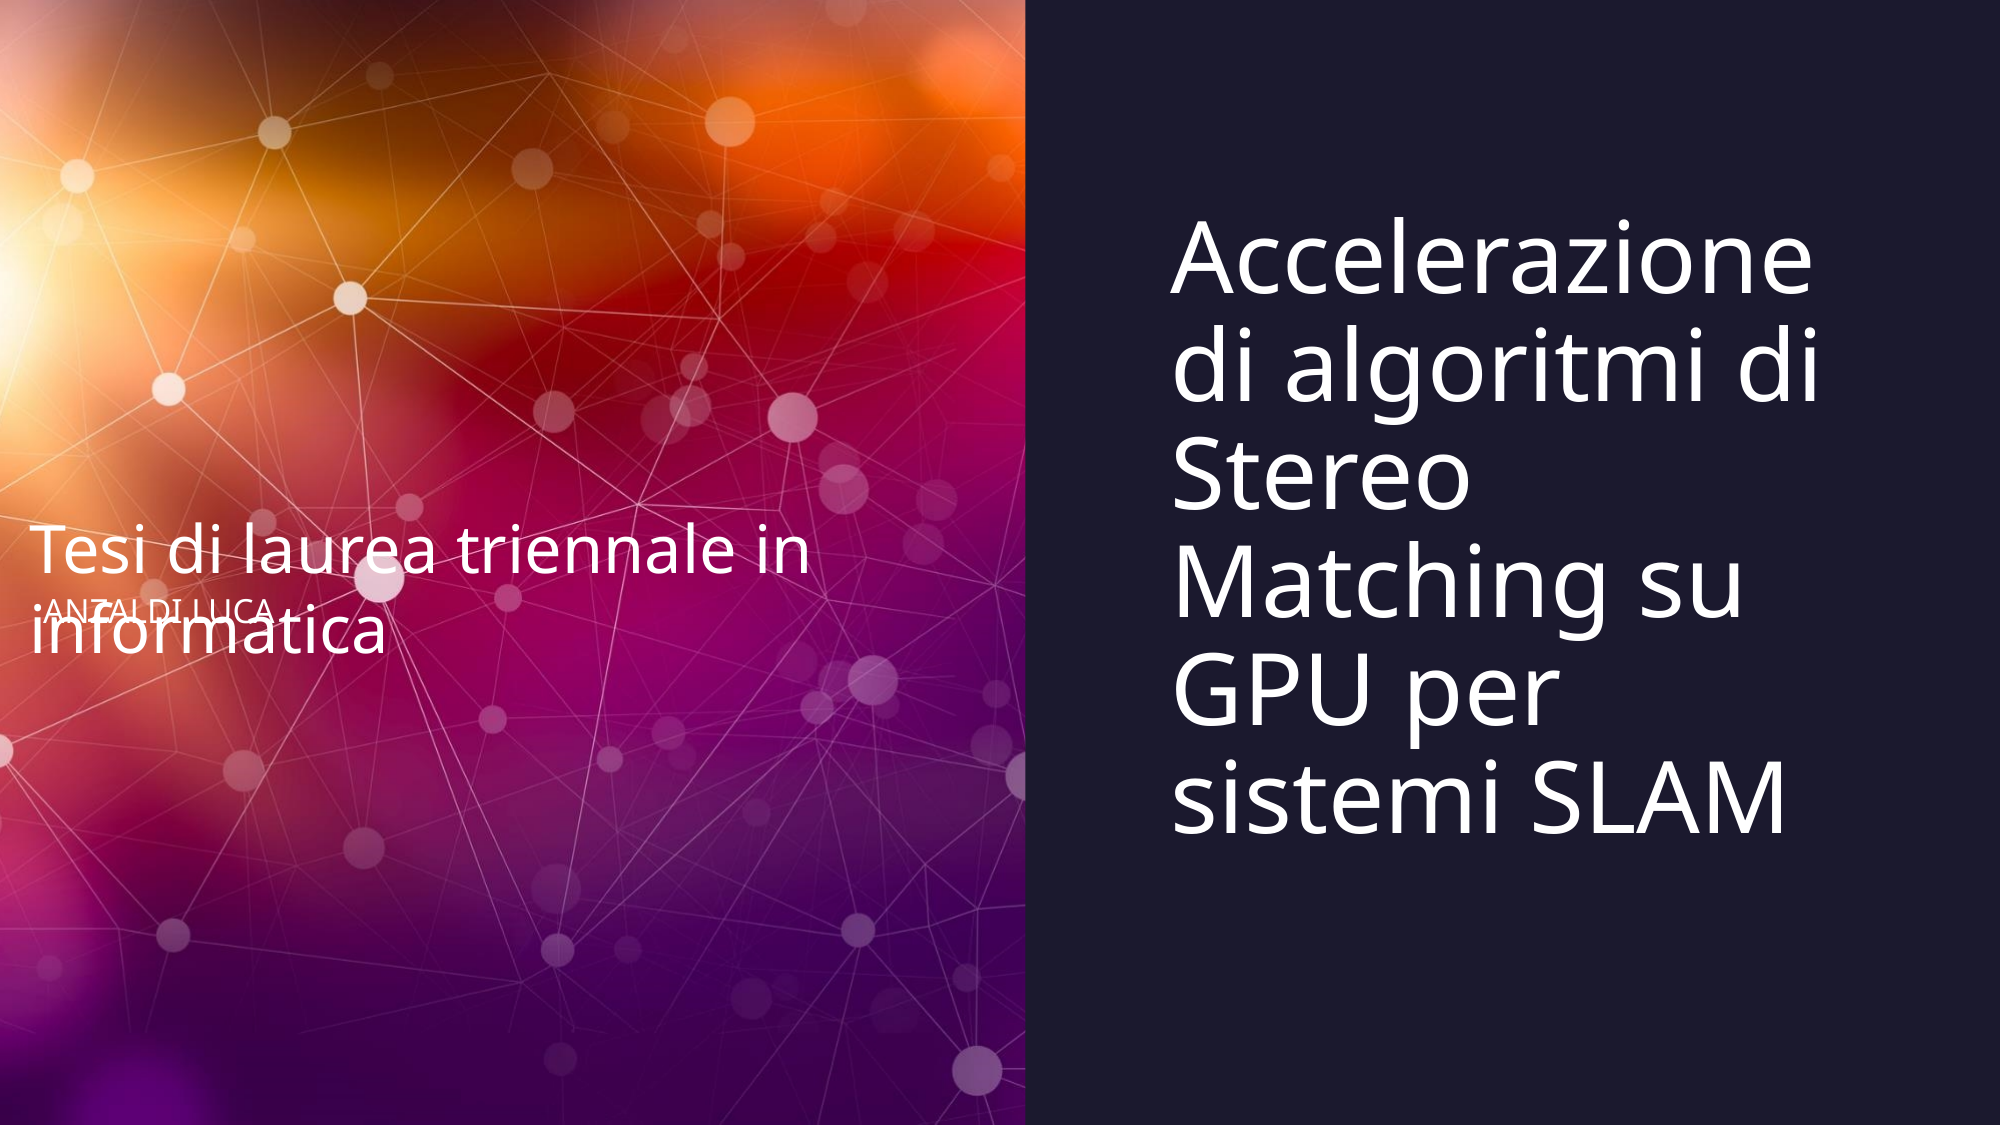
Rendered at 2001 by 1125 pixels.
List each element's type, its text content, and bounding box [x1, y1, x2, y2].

text_box ANZALDI LUCA [28, 582, 375, 638]
picture [250, 638, 267, 649]
title Accelerazione di algoritmi di Stereo Matching su GPU per sistemi SLAM [1170, 111, 1849, 951]
text_box Tesi di laurea triennale in informatica [14, 499, 1149, 596]
picture [360, 636, 377, 649]
picture [120, 638, 140, 649]
picture [0, 0, 1026, 1125]
